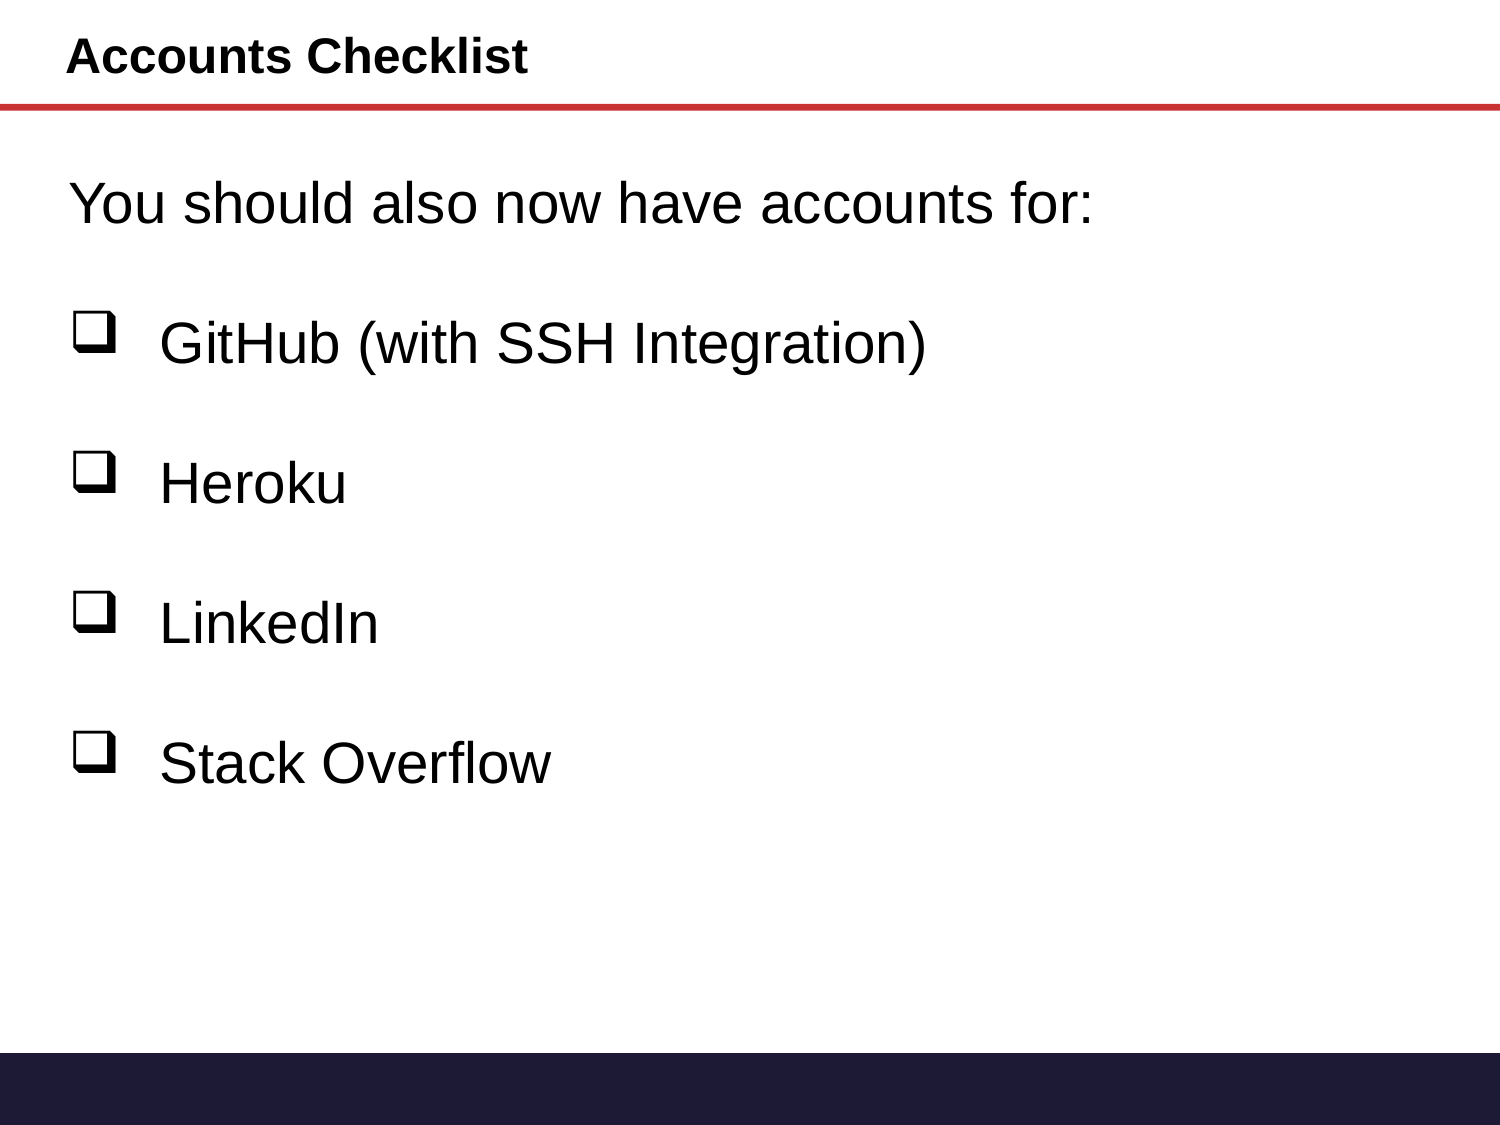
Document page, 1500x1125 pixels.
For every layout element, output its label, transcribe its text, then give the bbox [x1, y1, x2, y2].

text_box You should also now have accounts for: GitHub (with SSH Integration) Heroku LinkedIn Stack Overflow [16, 149, 1484, 707]
title Accounts Checklist [50, 0, 948, 108]
